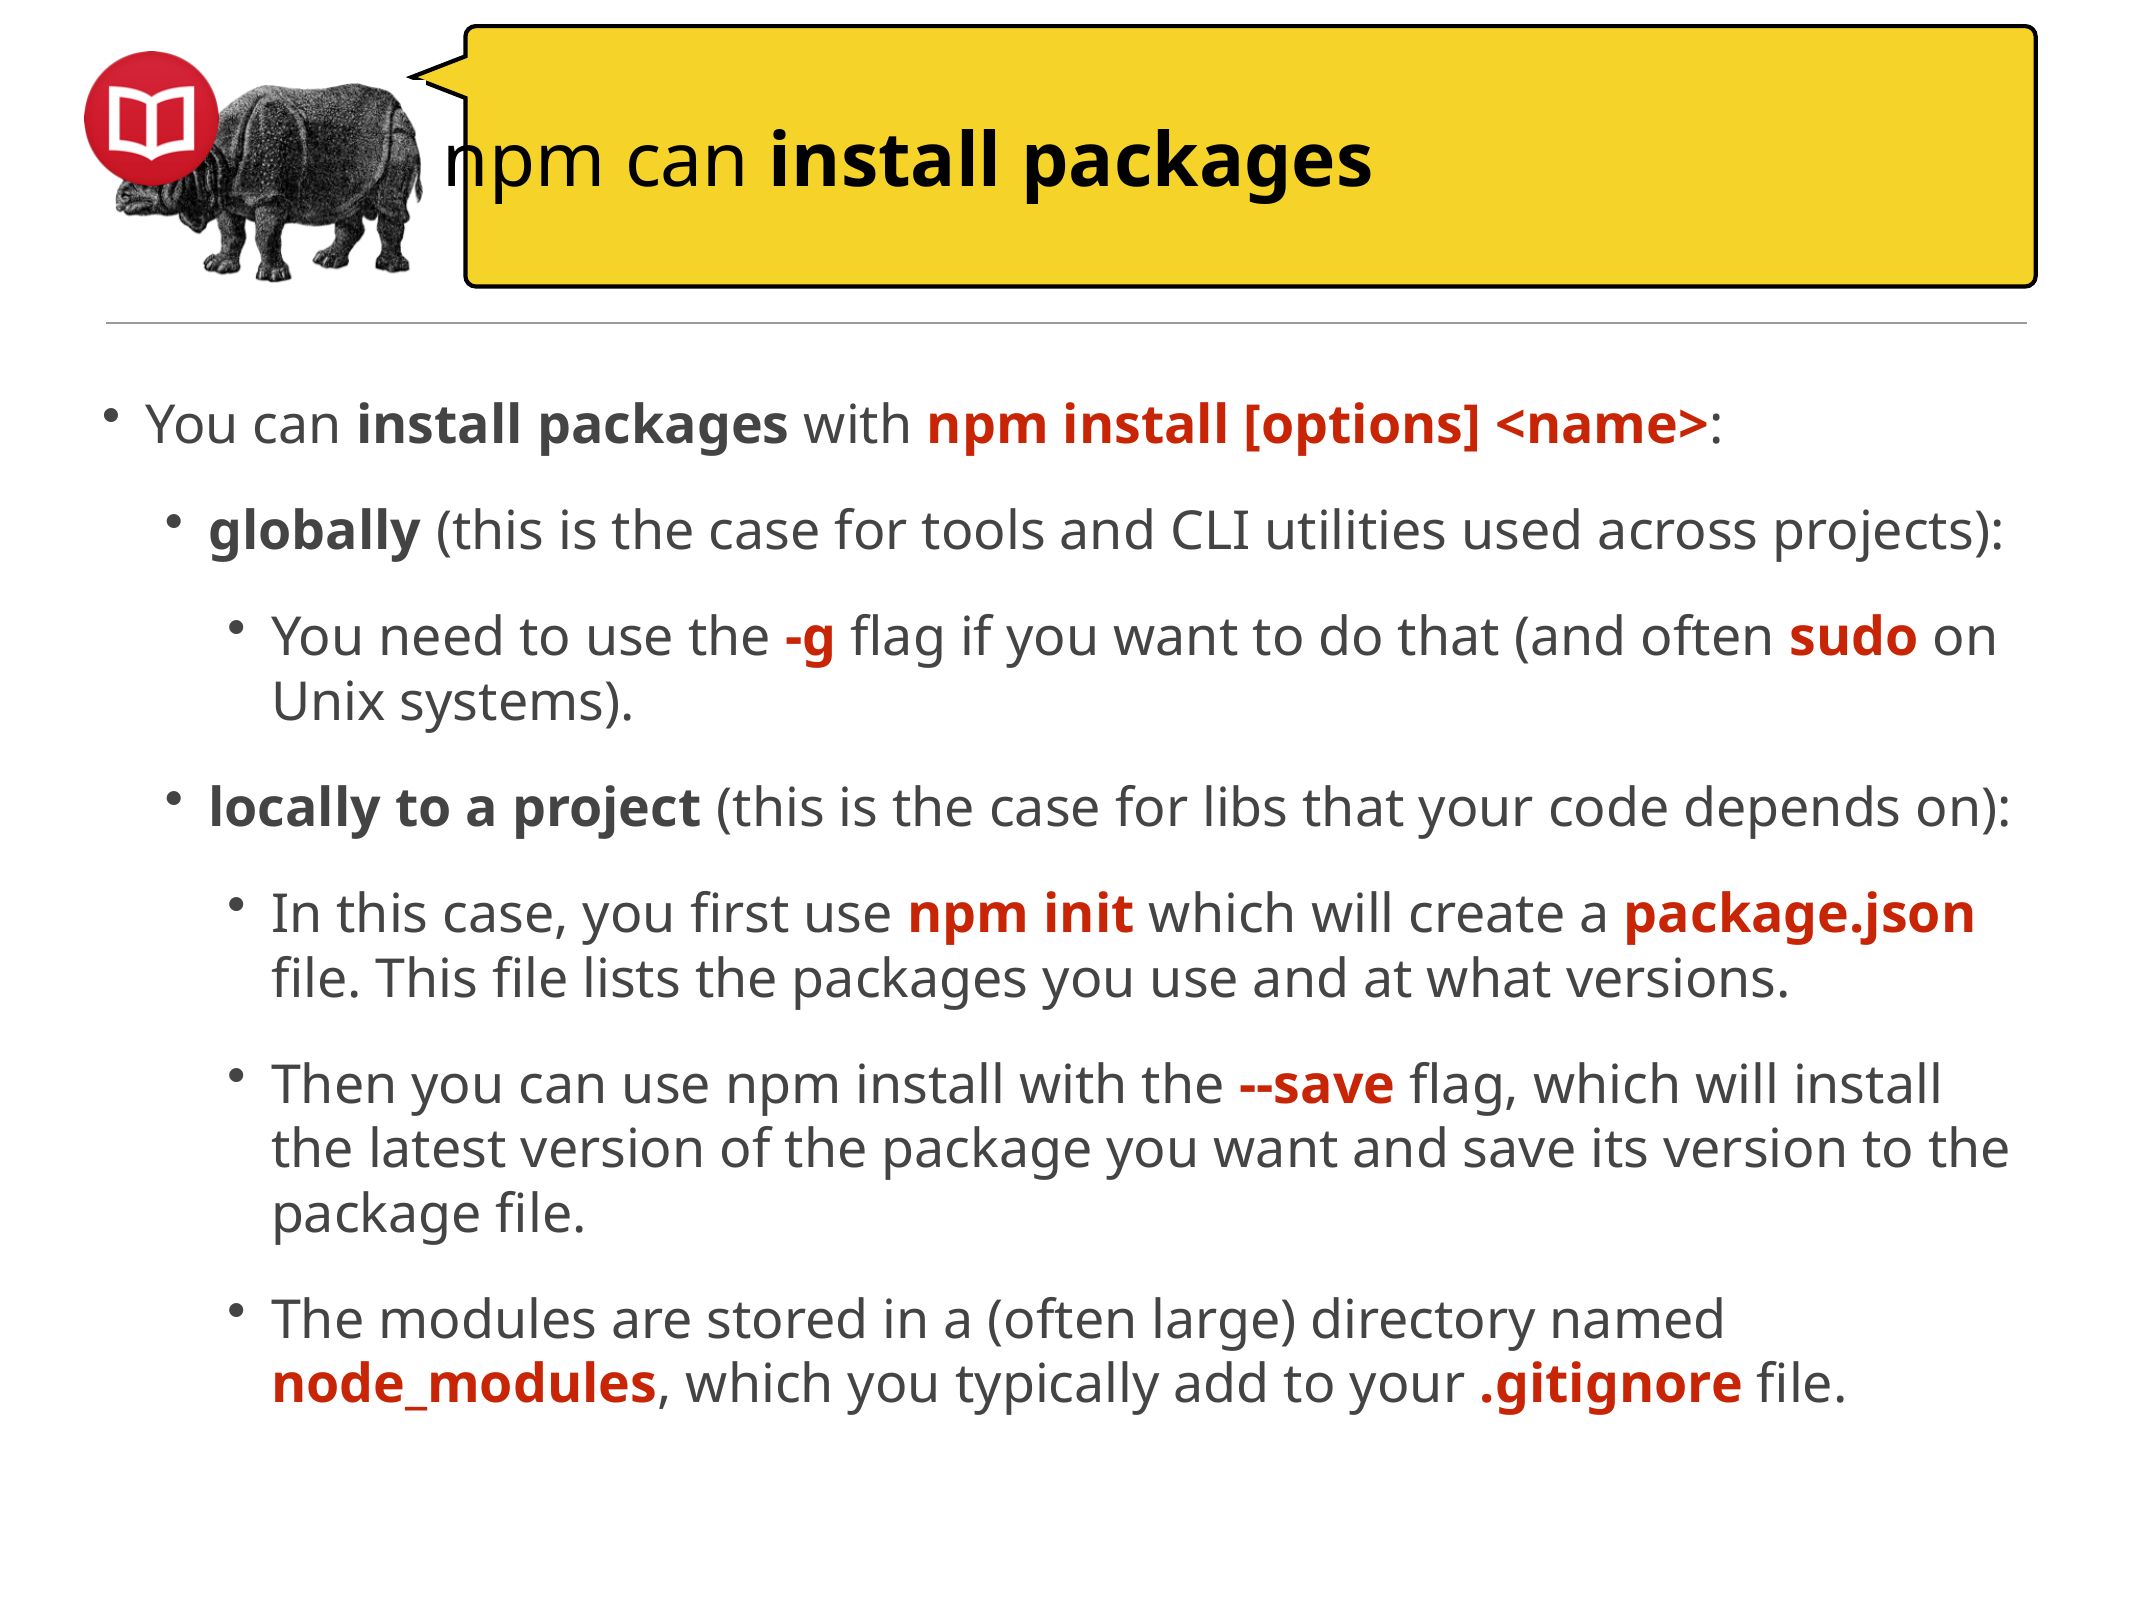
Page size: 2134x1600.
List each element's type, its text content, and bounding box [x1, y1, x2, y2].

list You can install packages with npm install [options] <name>: globally (this is the case for tools and CLI utilities used across projects): You need to use the -g flag if you want to do that (and often sudo on Unix systems). locally to a project (this is the case for libs that your code depends on): In this case, you first use npm init which will create a package.json file. This file lists the packages you use and at what versions. Then you can use npm install with the --save flag, which will install the latest version of the package you want and save its version to the package file. The modules are stored in a (often large) directory named node_modules, which you typically add to your .gitignore file. [93, 381, 2040, 1459]
picture [84, 51, 426, 287]
text_box npm can install packages [411, 26, 2036, 287]
